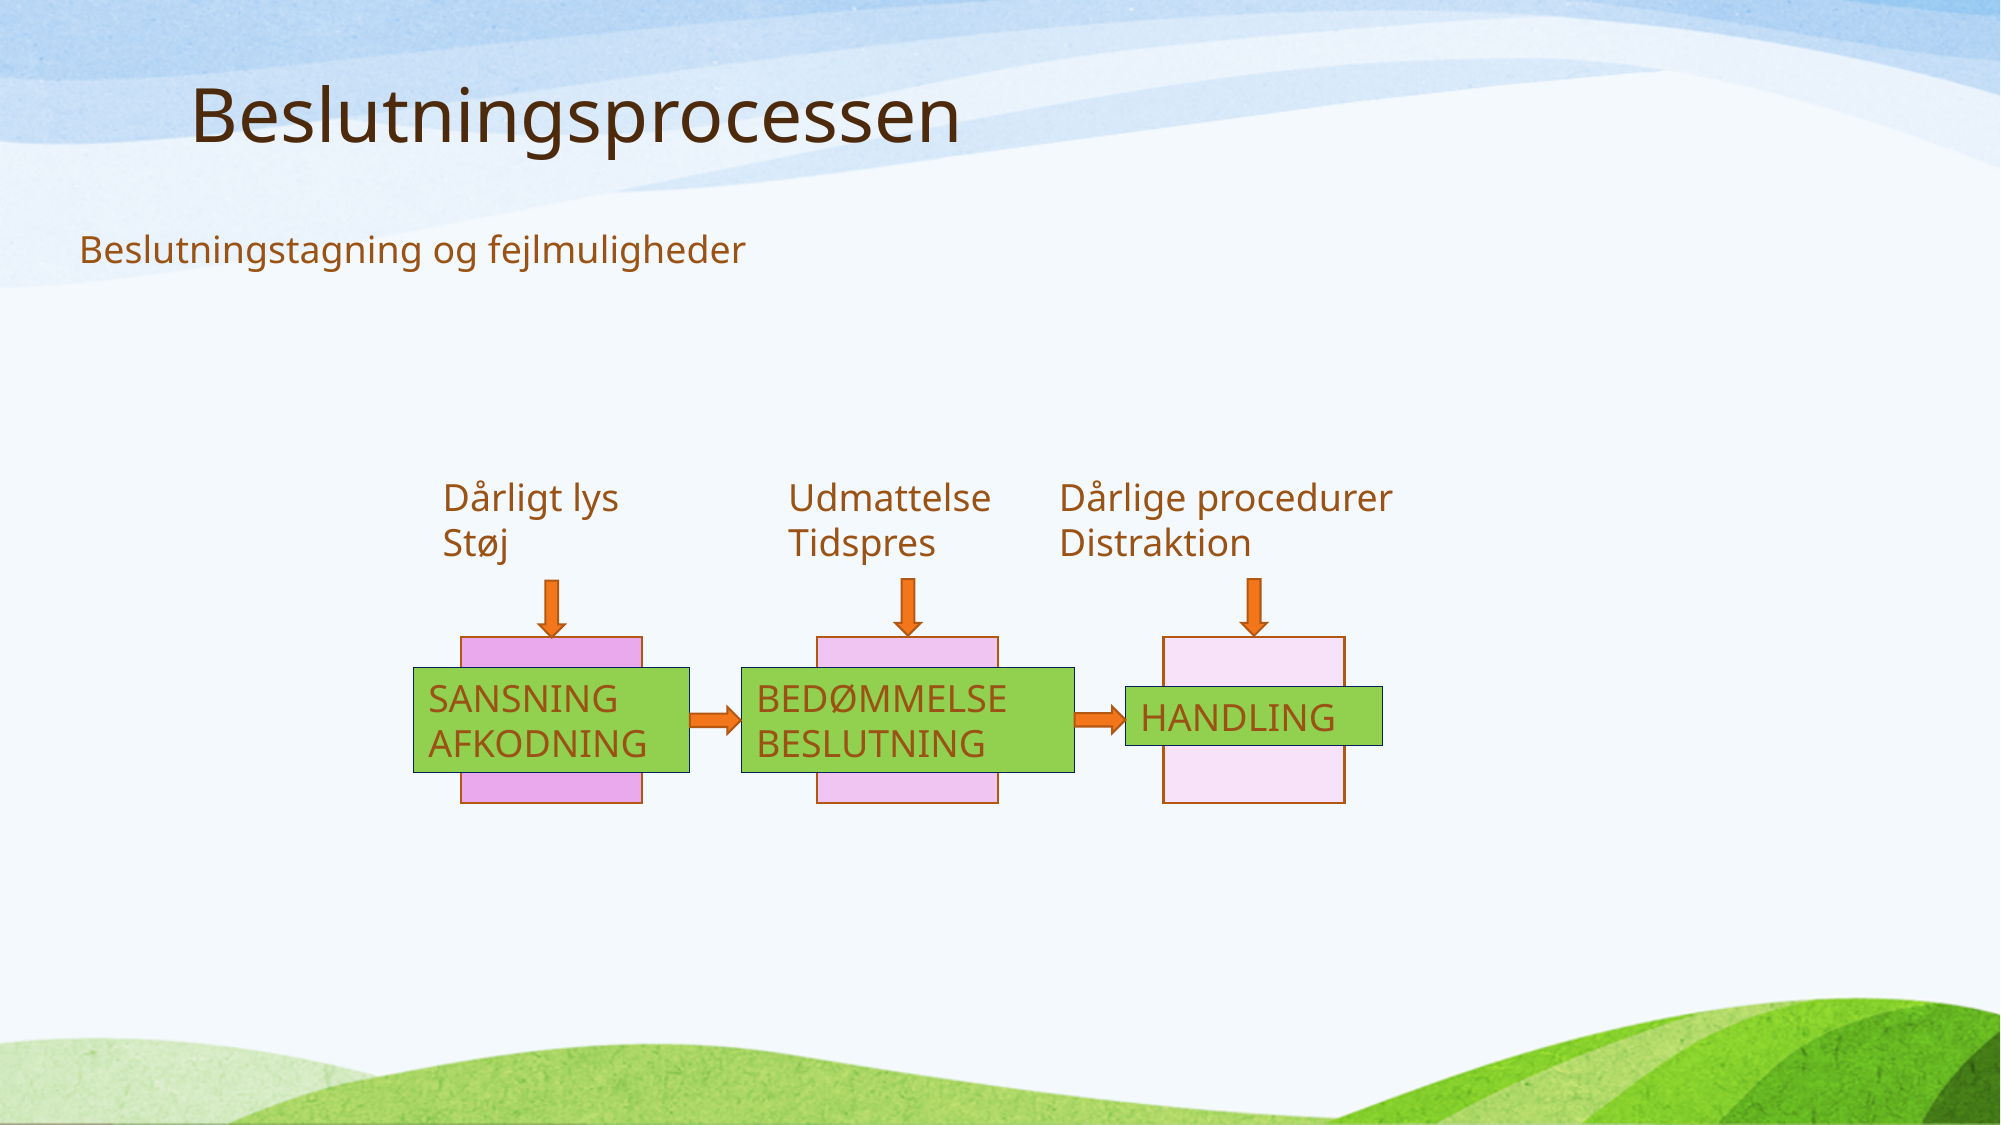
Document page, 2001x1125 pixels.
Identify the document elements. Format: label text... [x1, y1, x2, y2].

text_box HANDLING [1125, 686, 1383, 746]
text_box BEDØMMELSE BESLUTNING [741, 667, 1075, 773]
text_box [817, 637, 999, 667]
title Beslutningsprocessen [174, 50, 1825, 167]
text_box [1241, 579, 1267, 636]
text_box [1163, 637, 1345, 686]
text_box [461, 773, 643, 804]
text_box [817, 773, 999, 804]
text_box [1074, 706, 1126, 734]
text_box [461, 580, 643, 667]
text_box Dårligt lys Støj [427, 467, 674, 572]
text_box [1163, 746, 1345, 804]
text_box Dårlige procedurer Distraktion [1044, 467, 1464, 572]
picture [0, 0, 2001, 1125]
text_box Udmattelse Tidspres [773, 467, 1044, 572]
text_box Beslutningstagning og fejlmuligheder [64, 218, 1009, 279]
text_box [689, 706, 741, 734]
text_box [895, 579, 921, 636]
text_box SANSNING AFKODNING [413, 667, 690, 773]
